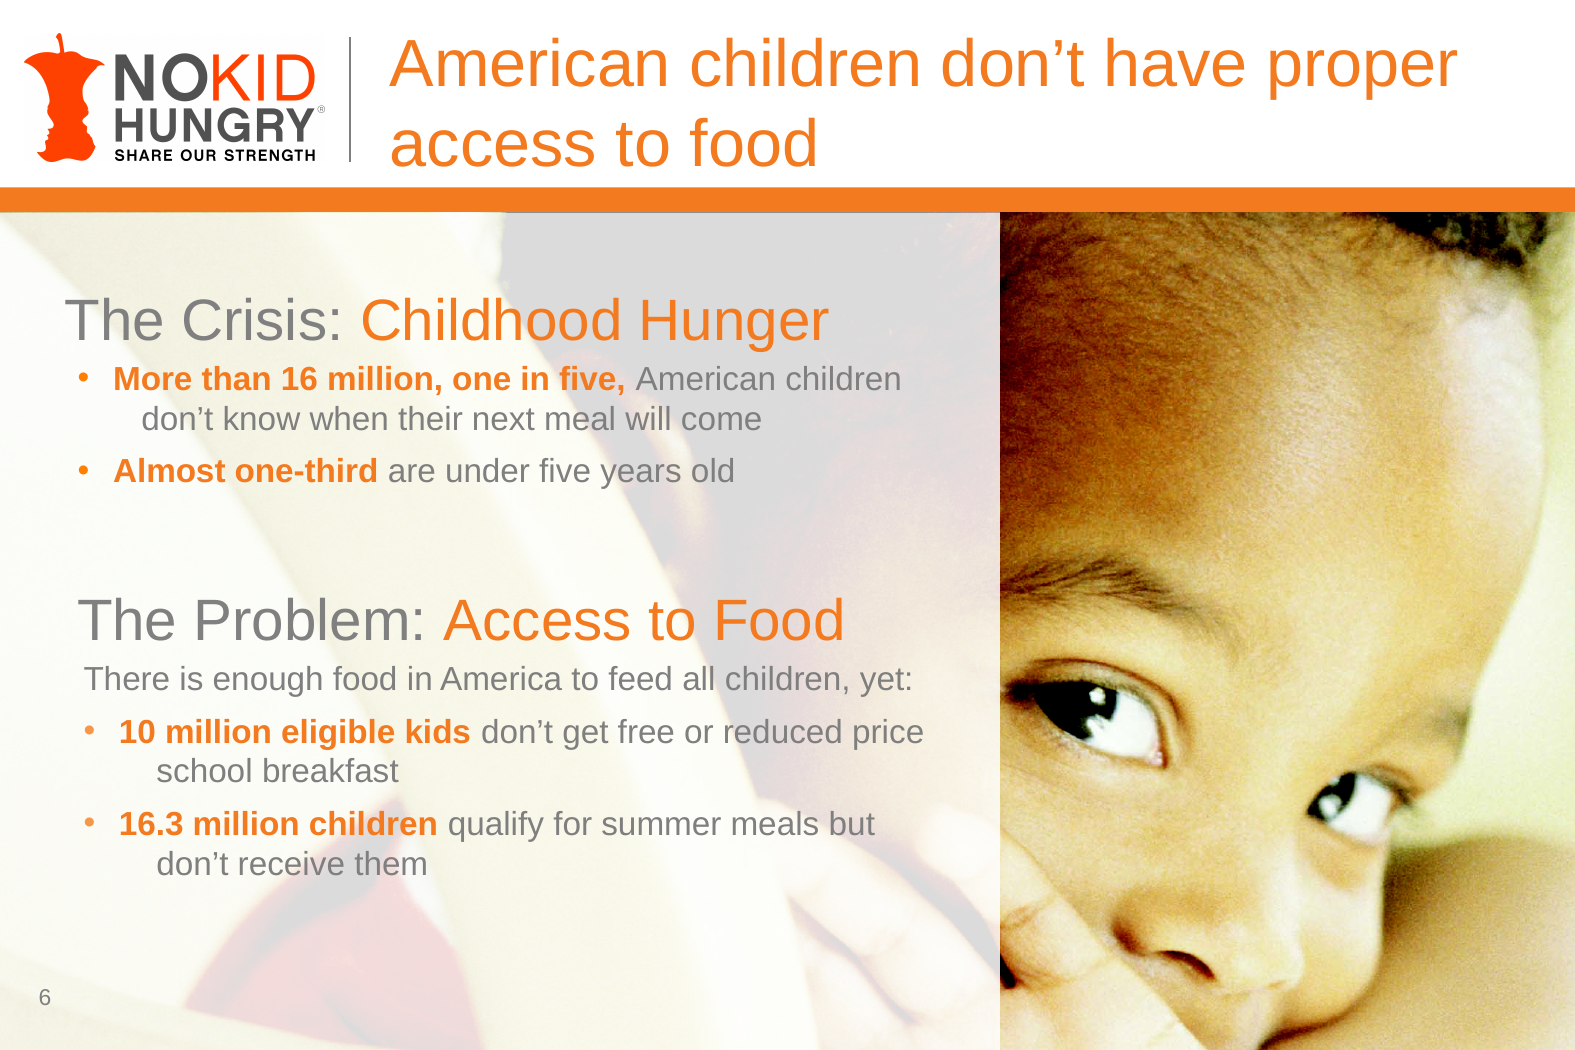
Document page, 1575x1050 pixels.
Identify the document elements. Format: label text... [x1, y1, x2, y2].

text_box There is enough food in America to feed all children, yet: 10 million eligible kids don’t get free or reduced price school breakfast 16.3 million children qualify for summer meals but don’t receive them [50, 649, 1000, 890]
text_box The Problem: Access to Food [62, 575, 963, 649]
text_box <number> [23, 975, 167, 1018]
title American children don’t have proper access to food [375, 12, 1513, 146]
picture [1000, 212, 1575, 1050]
text_box More than 16 million, one in five, American children don’t know when their next meal will come Almost one-third are under five years old [62, 349, 963, 550]
text_box [0, 212, 1000, 1050]
picture [24, 33, 325, 162]
text_box The Crisis: Childhood Hunger [50, 275, 913, 360]
